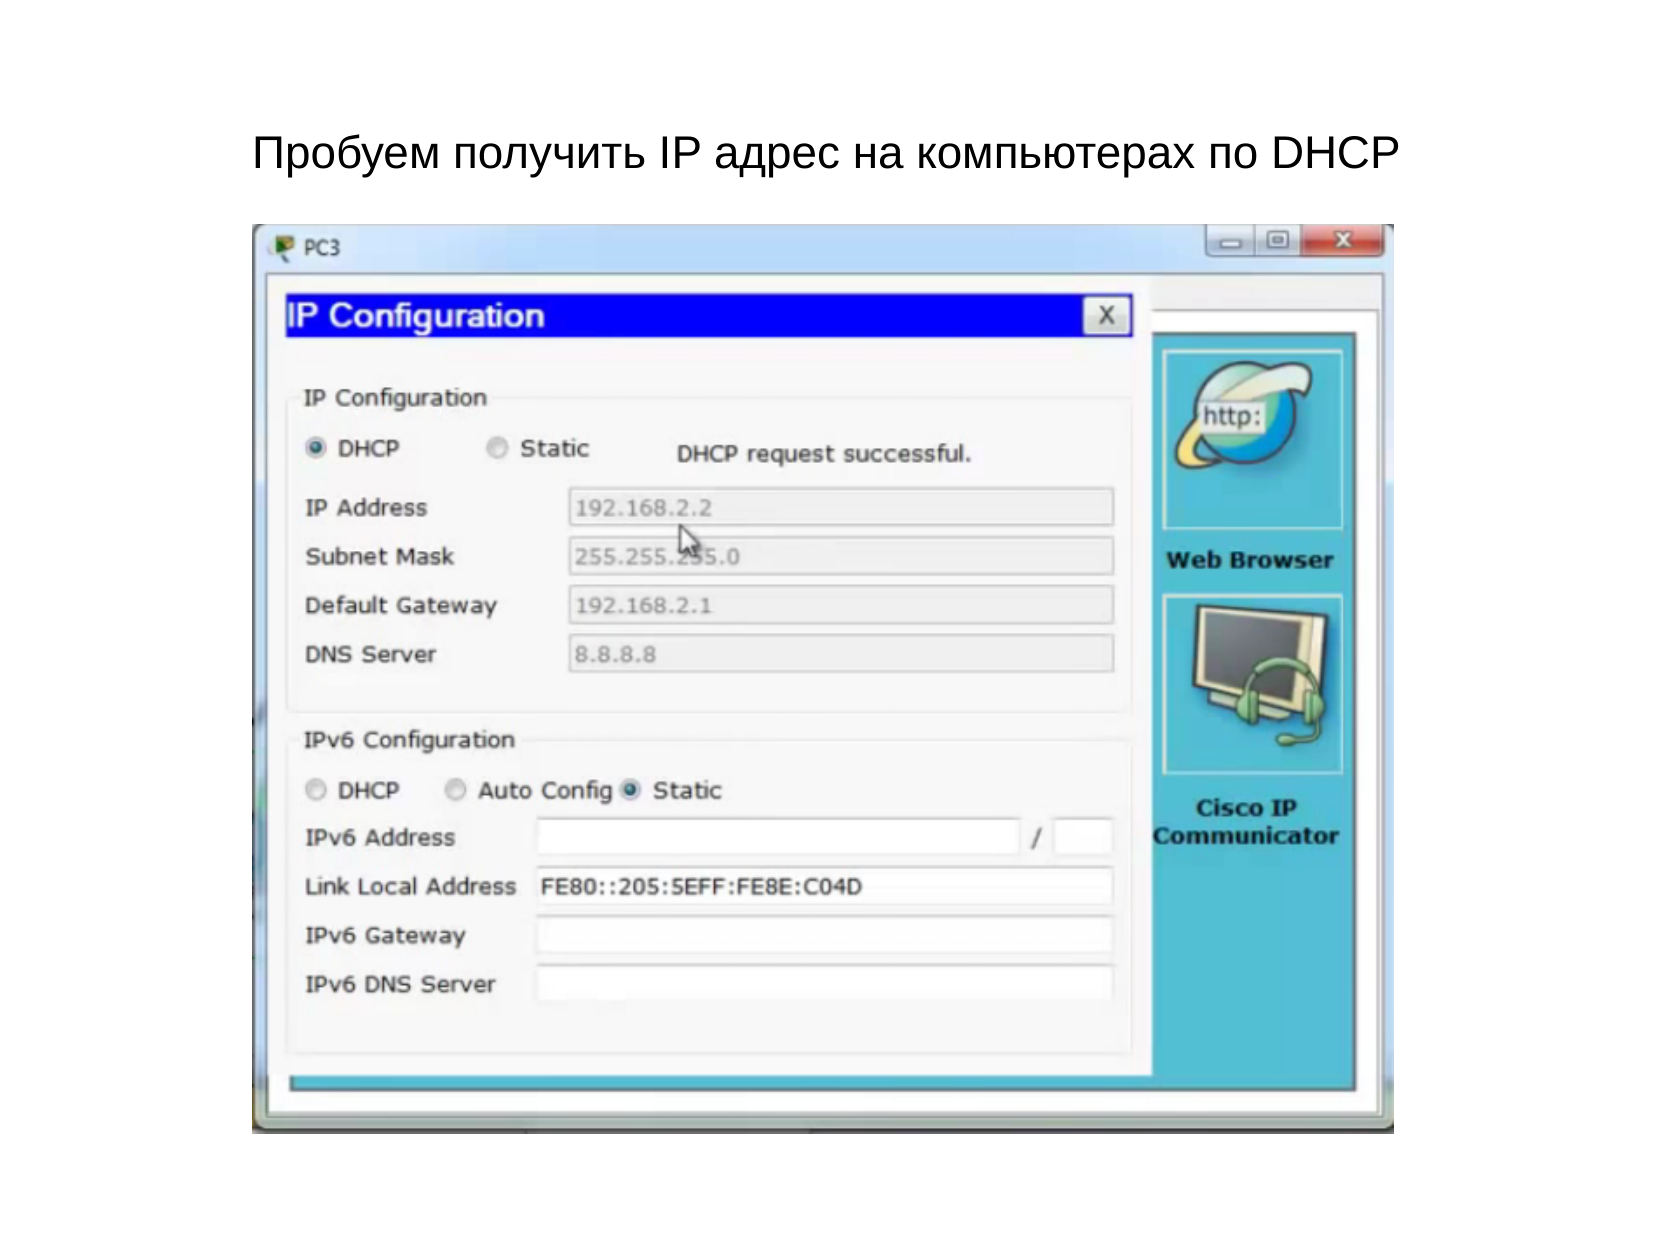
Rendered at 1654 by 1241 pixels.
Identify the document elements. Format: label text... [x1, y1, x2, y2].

title Пробуем получить IP адрес на компьютерах по DHCP [82, 49, 1571, 257]
picture [252, 224, 1394, 1134]
